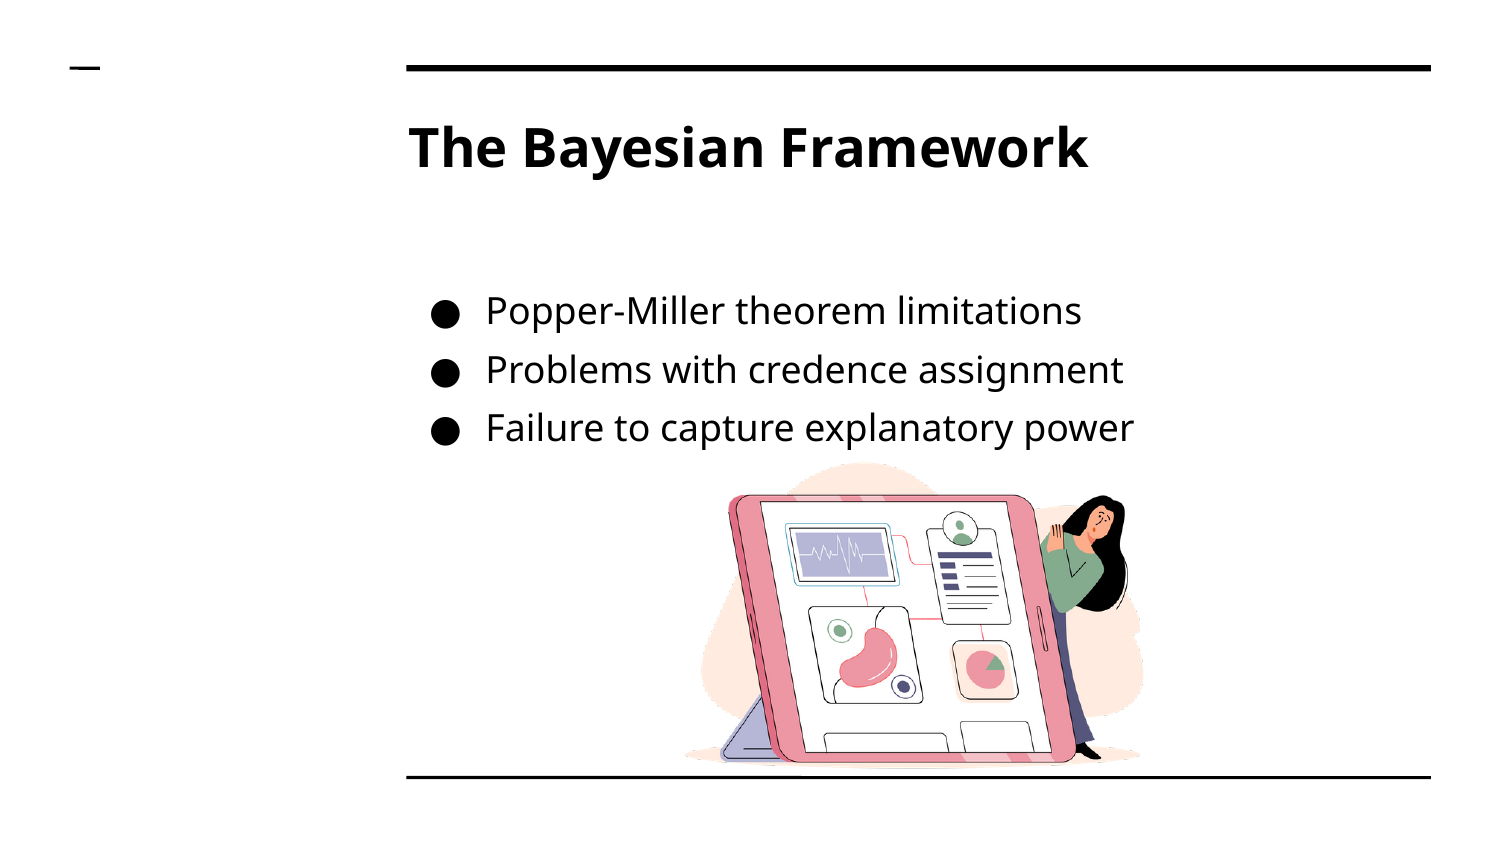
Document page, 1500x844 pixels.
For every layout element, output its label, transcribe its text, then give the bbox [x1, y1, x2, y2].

picture [662, 447, 1166, 783]
title The Bayesian Framework [393, 94, 1431, 199]
list Popper-Miller theorem limitations Problems with credence assignment Failure to capture explanatory power [395, 261, 1433, 755]
